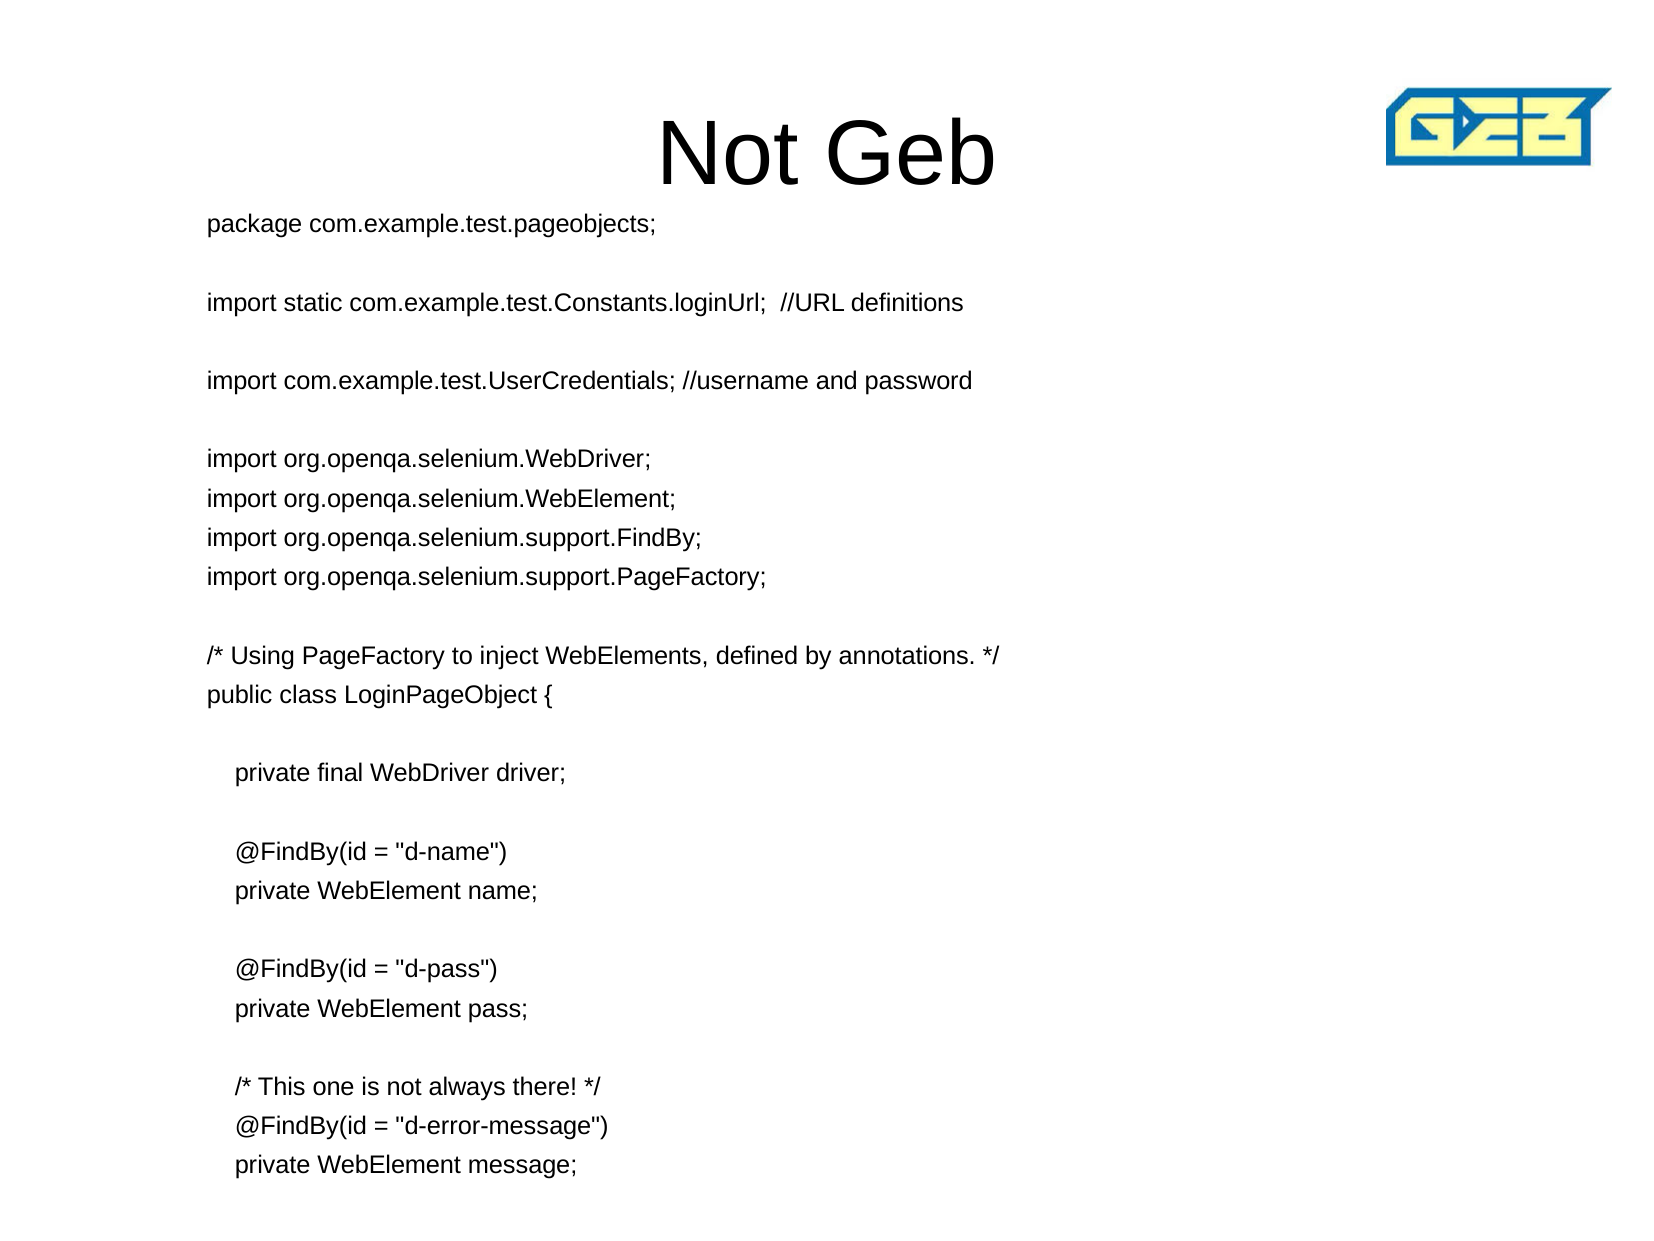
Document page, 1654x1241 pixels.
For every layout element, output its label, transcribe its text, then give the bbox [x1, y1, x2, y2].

list package com.example.test.pageobjects; import static com.example.test.Constants.loginUrl; //URL definitions import com.example.test.UserCredentials; //username and password import org.openqa.selenium.WebDriver; import org.openqa.selenium.WebElement; import org.openqa.selenium.support.FindBy; import org.openqa.selenium.support.PageFactory; /* Using PageFactory to inject WebElements, defined by annotations. */ public class LoginPageObject { private final WebDriver driver; @FindBy(id = "d-name") private WebElement name; @FindBy(id = "d-pass") private WebElement pass; /* This one is not always there! */ @FindBy(id = "d-error-message") private WebElement message; [206, 210, 1381, 1186]
picture [1386, 14, 1612, 240]
title Not Geb [82, 49, 1571, 257]
